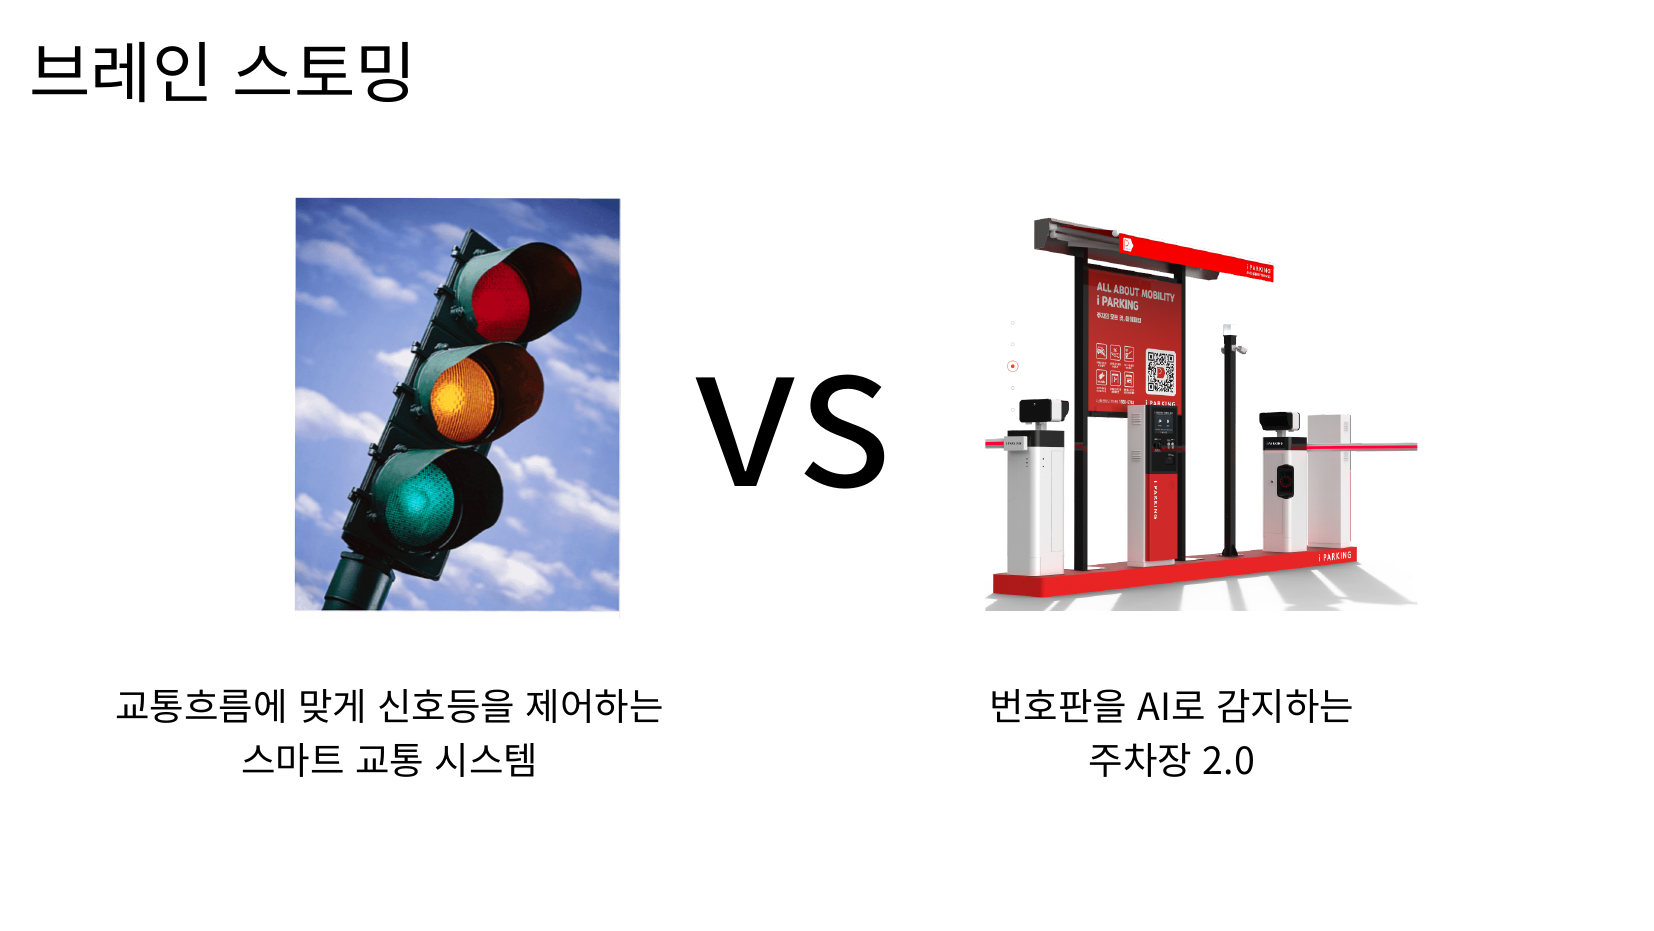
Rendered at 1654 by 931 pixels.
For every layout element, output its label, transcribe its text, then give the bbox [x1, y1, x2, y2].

picture [985, 188, 1418, 611]
text_box 교통흐름에 맞게 신호등을 제어하는 스마트 교통 시스템 [100, 669, 680, 798]
title 브레인 스토밍 [0, 0, 490, 214]
text_box vs [679, 247, 907, 552]
picture [294, 197, 621, 618]
text_box 번호판을 AI로 감지하는 주차장 2.0 [974, 669, 1477, 793]
